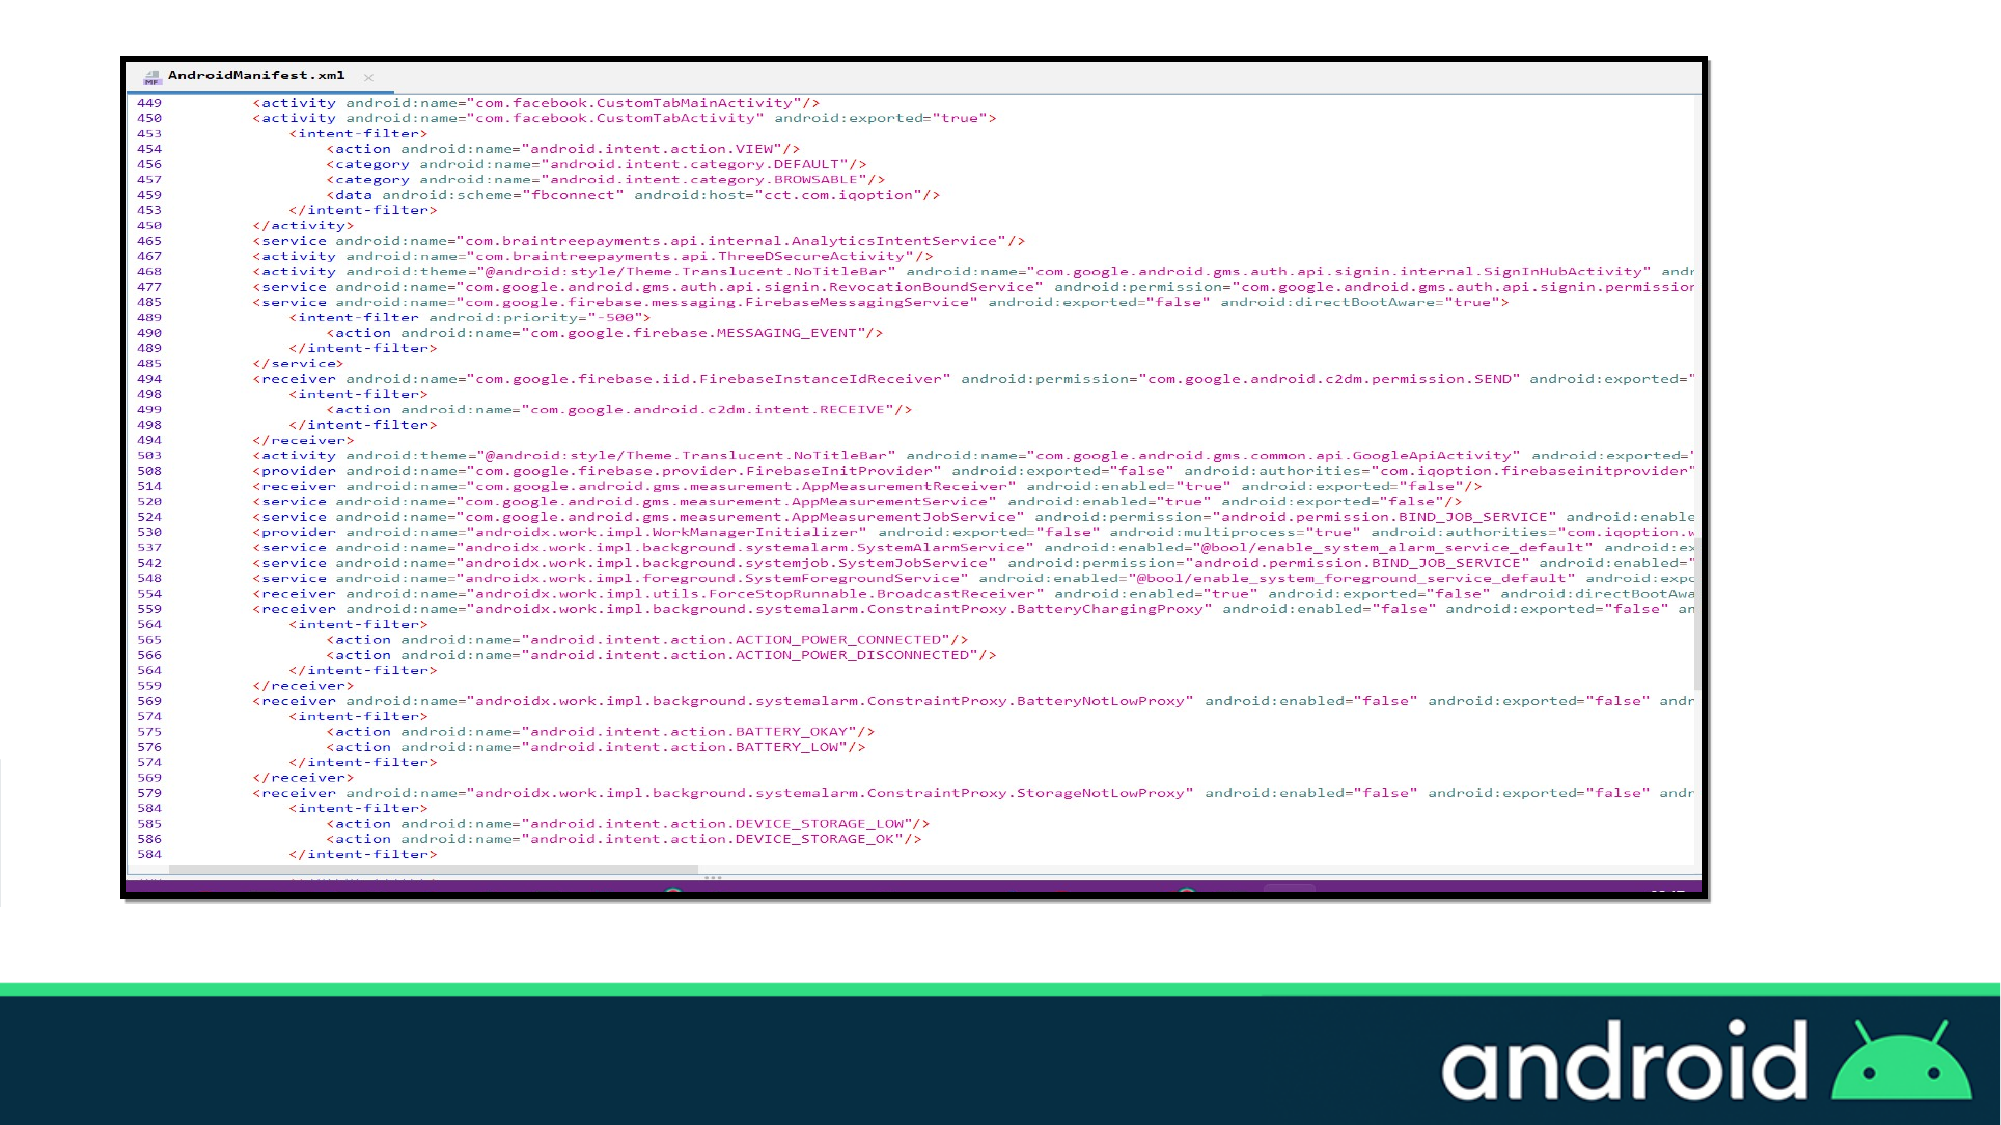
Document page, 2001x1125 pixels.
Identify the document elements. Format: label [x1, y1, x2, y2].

picture [125, 61, 1702, 893]
